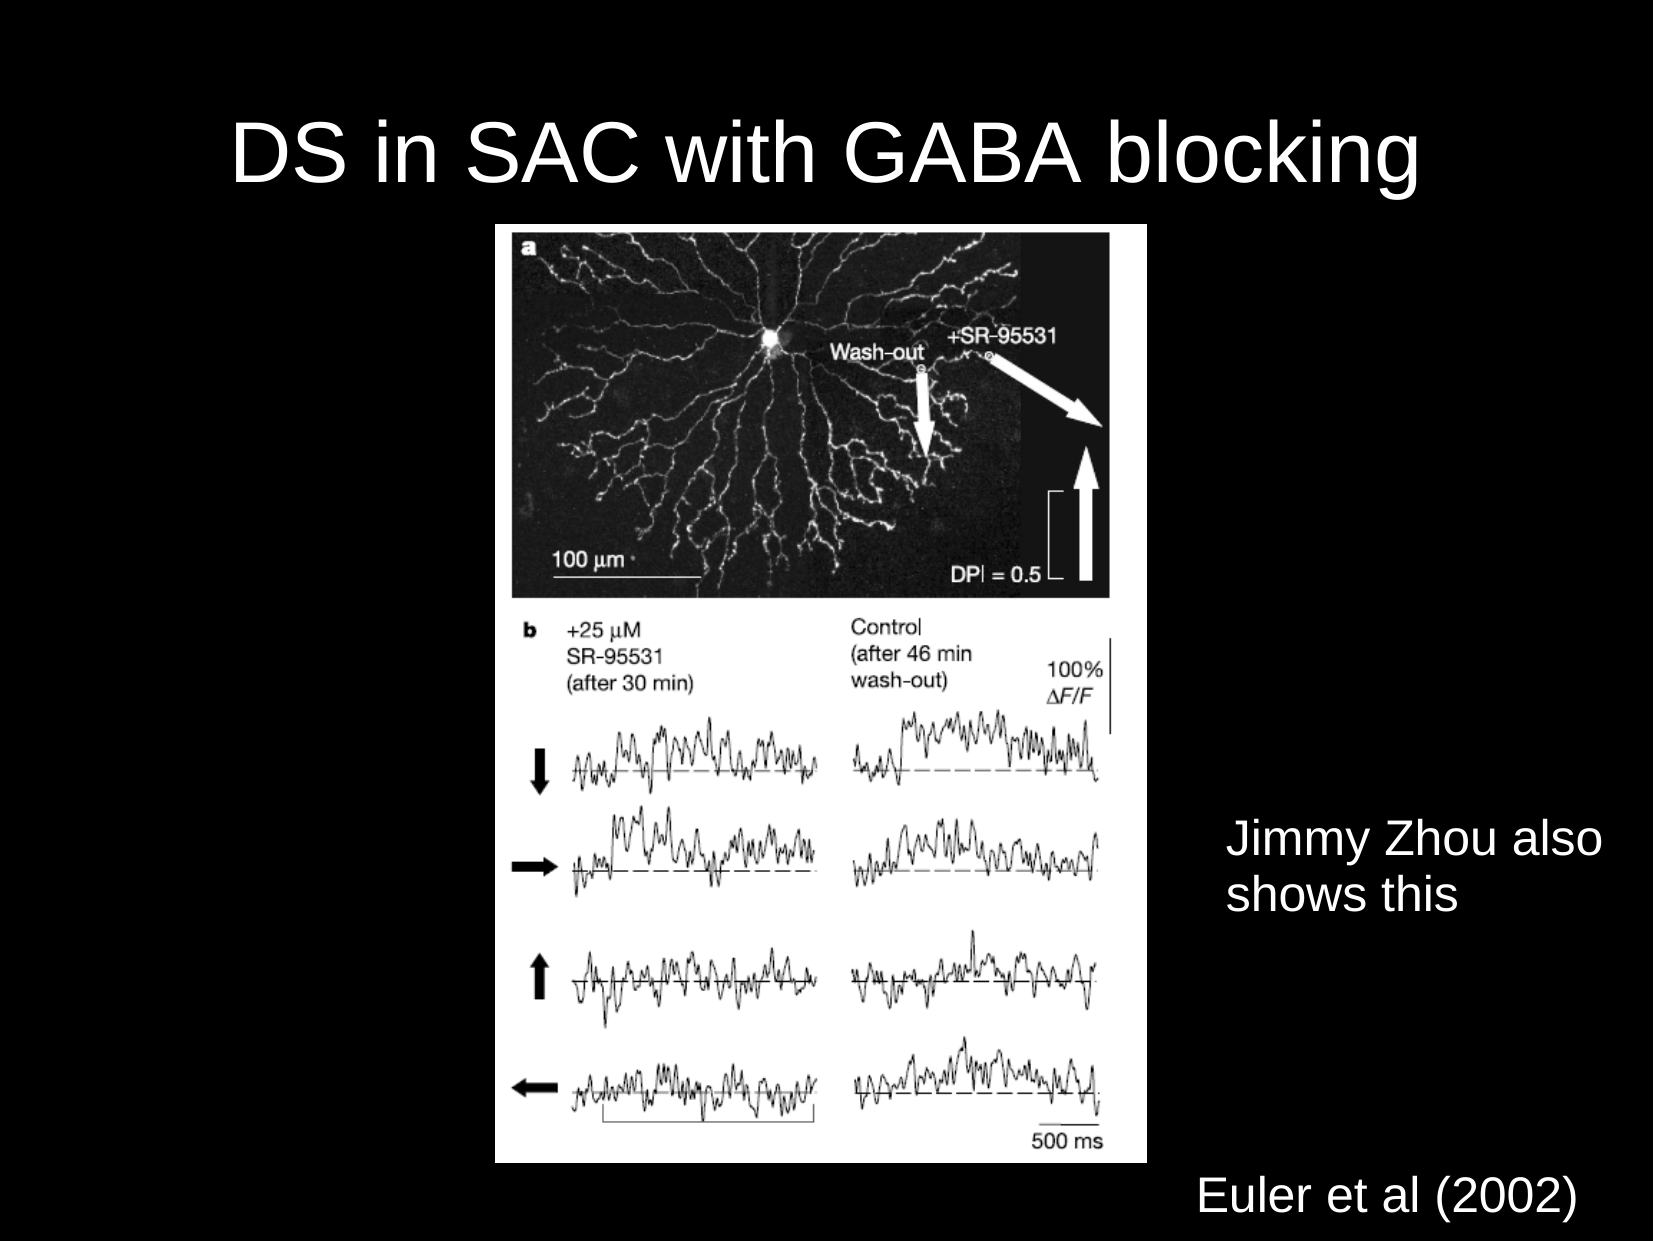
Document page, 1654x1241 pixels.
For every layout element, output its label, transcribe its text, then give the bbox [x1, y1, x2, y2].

title DS in SAC with GABA blocking [82, 49, 1571, 257]
list Euler et al (2002) [1125, 1166, 1606, 1241]
picture [495, 224, 1147, 1163]
list Jimmy Zhou also shows this [1155, 810, 1636, 922]
